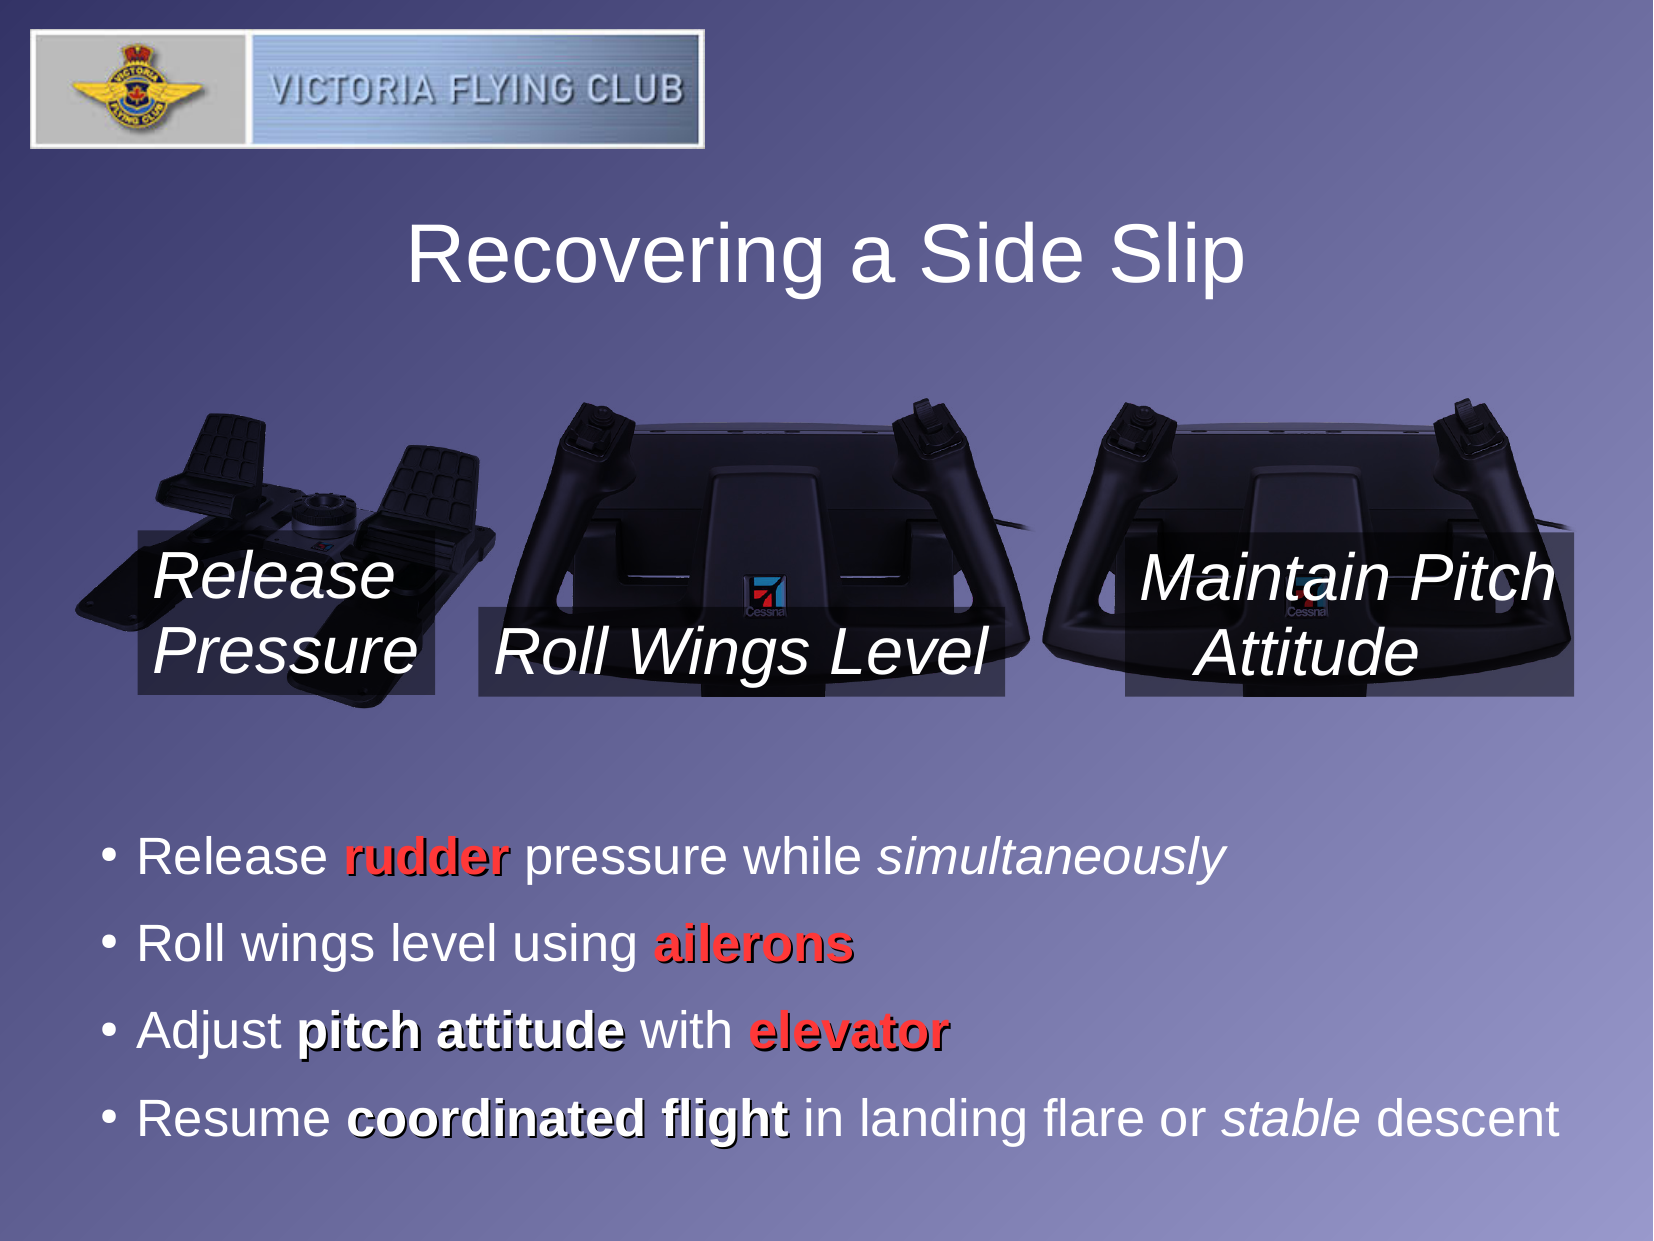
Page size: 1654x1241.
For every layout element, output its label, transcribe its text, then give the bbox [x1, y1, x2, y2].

text_box Roll Wings Level [499, 606, 1006, 697]
text_box Maintain Pitch Attitude [1125, 532, 1575, 697]
list Release rudder pressure while simultaneously Roll wings level using ailerons Adjust pitch attitude with elevator Resume coordinated flight in landing flare or stable descent [82, 826, 1571, 1202]
title Recovering a Side Slip [82, 150, 1571, 358]
picture [73, 396, 1577, 711]
text_box Release Pressure [137, 530, 436, 695]
picture [30, 29, 705, 149]
